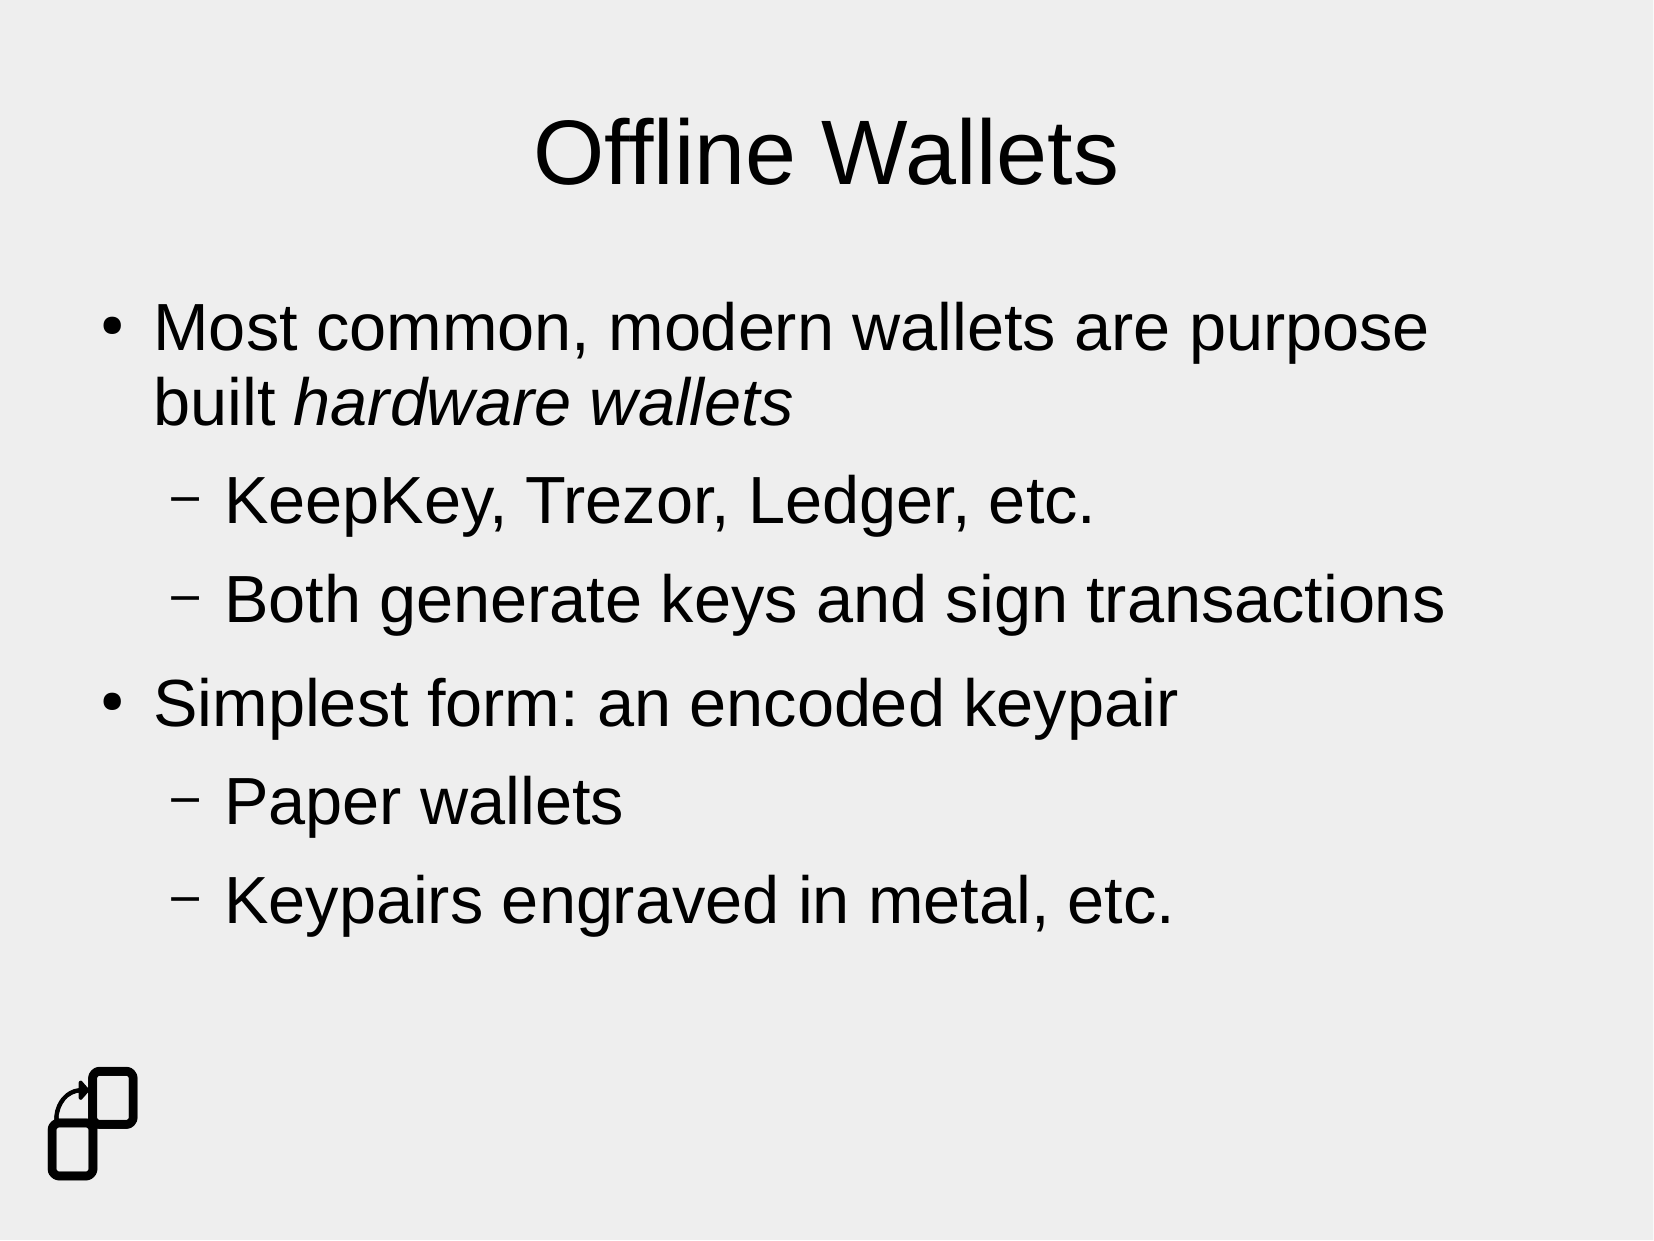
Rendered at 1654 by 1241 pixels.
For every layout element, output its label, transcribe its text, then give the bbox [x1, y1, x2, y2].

list Most common, modern wallets are purpose built hardware wallets KeepKey, Trezor, Ledger, etc. Both generate keys and sign transactions Simplest form: an encoded keypair Paper wallets Keypairs engraved in metal, etc. [82, 290, 1571, 1010]
title Offline Wallets [82, 49, 1571, 257]
picture [30, 1062, 153, 1186]
